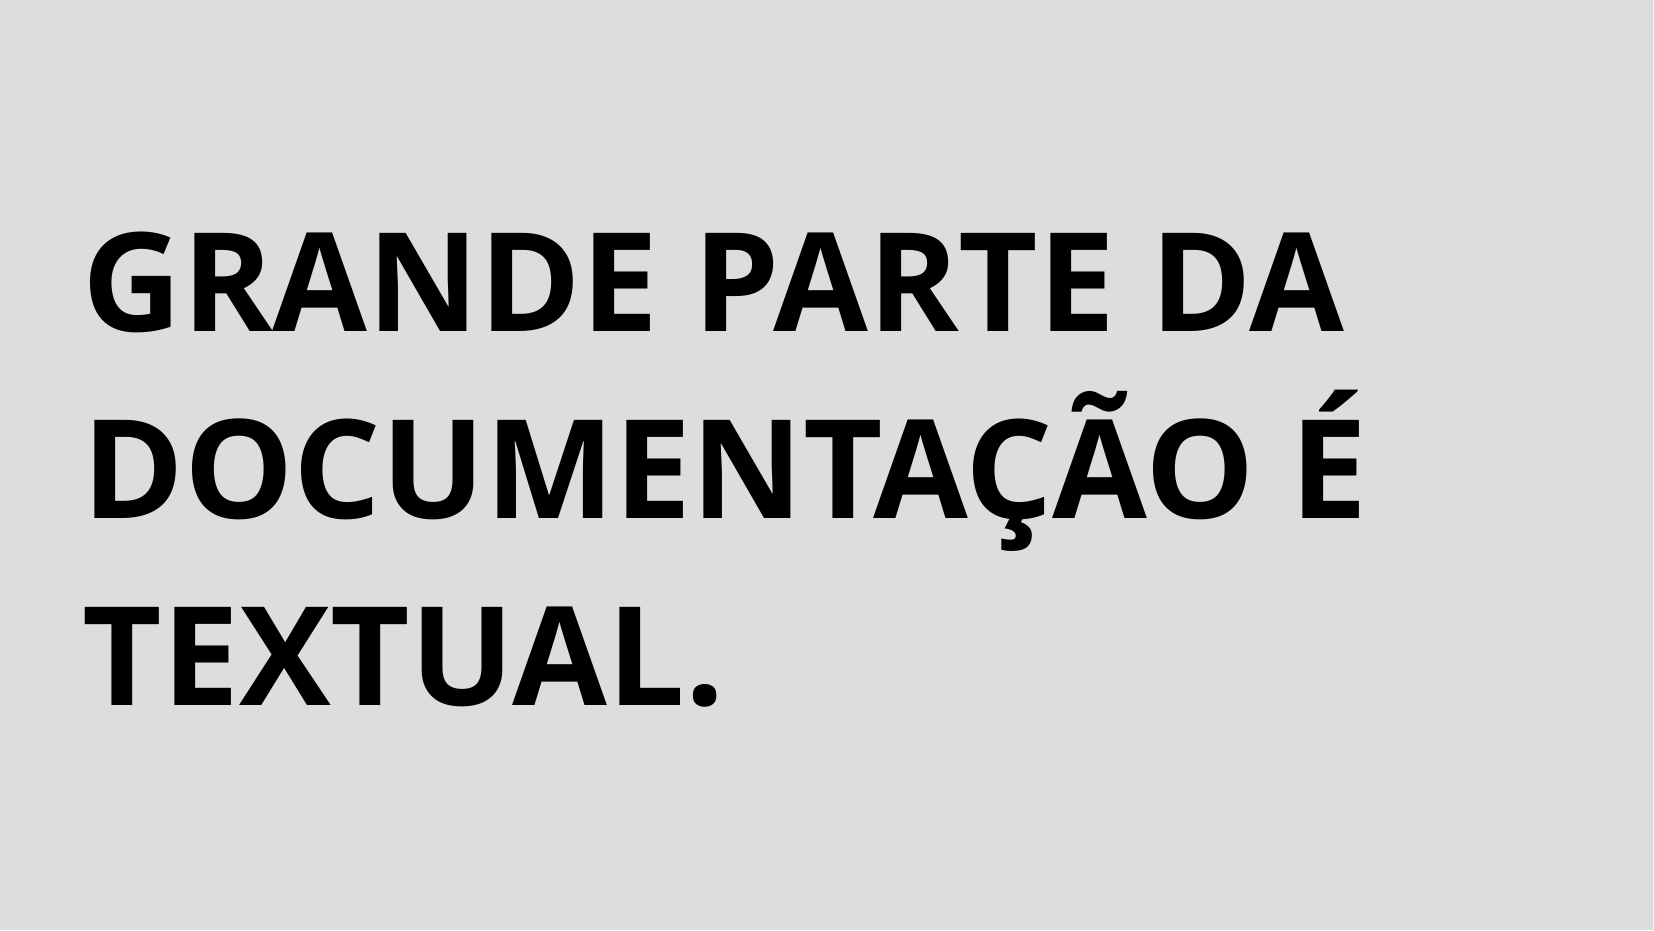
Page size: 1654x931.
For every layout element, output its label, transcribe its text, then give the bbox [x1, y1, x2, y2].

subtitle GRANDE PARTE DA DOCUMENTAÇÃO É TEXTUAL. [82, 184, 1571, 746]
